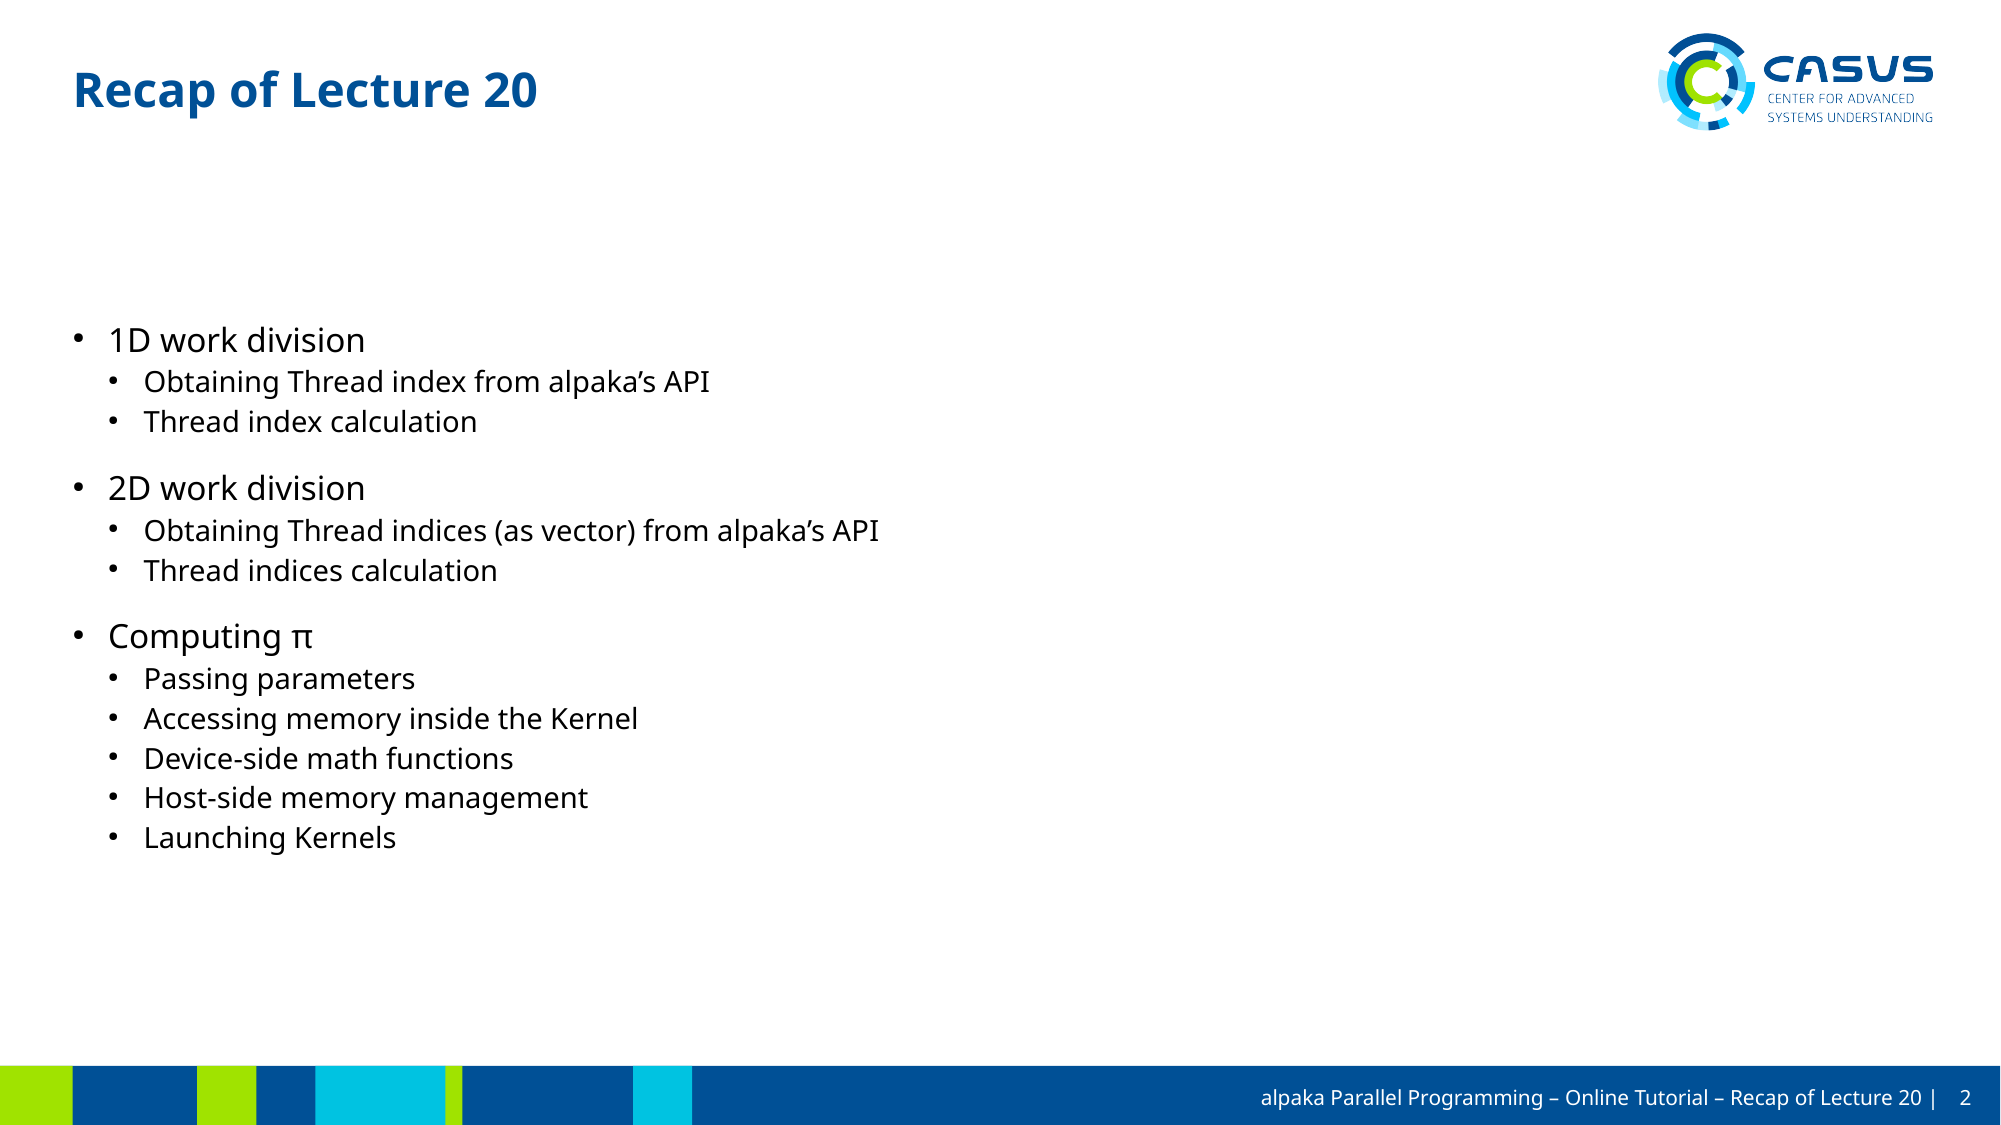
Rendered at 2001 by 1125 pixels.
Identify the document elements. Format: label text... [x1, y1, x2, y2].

title Recap of Lecture 20 [72, 54, 1620, 123]
list 1D work division Obtaining Thread index from alpaka’s API Thread index calculation 2D work division Obtaining Thread indices (as vector) from alpaka’s API Thread indices calculation Computing π Passing parameters Accessing memory inside the Kernel Device-side math functions Host-side memory management Launching Kernels [72, 316, 1620, 979]
picture [1658, 33, 1933, 131]
